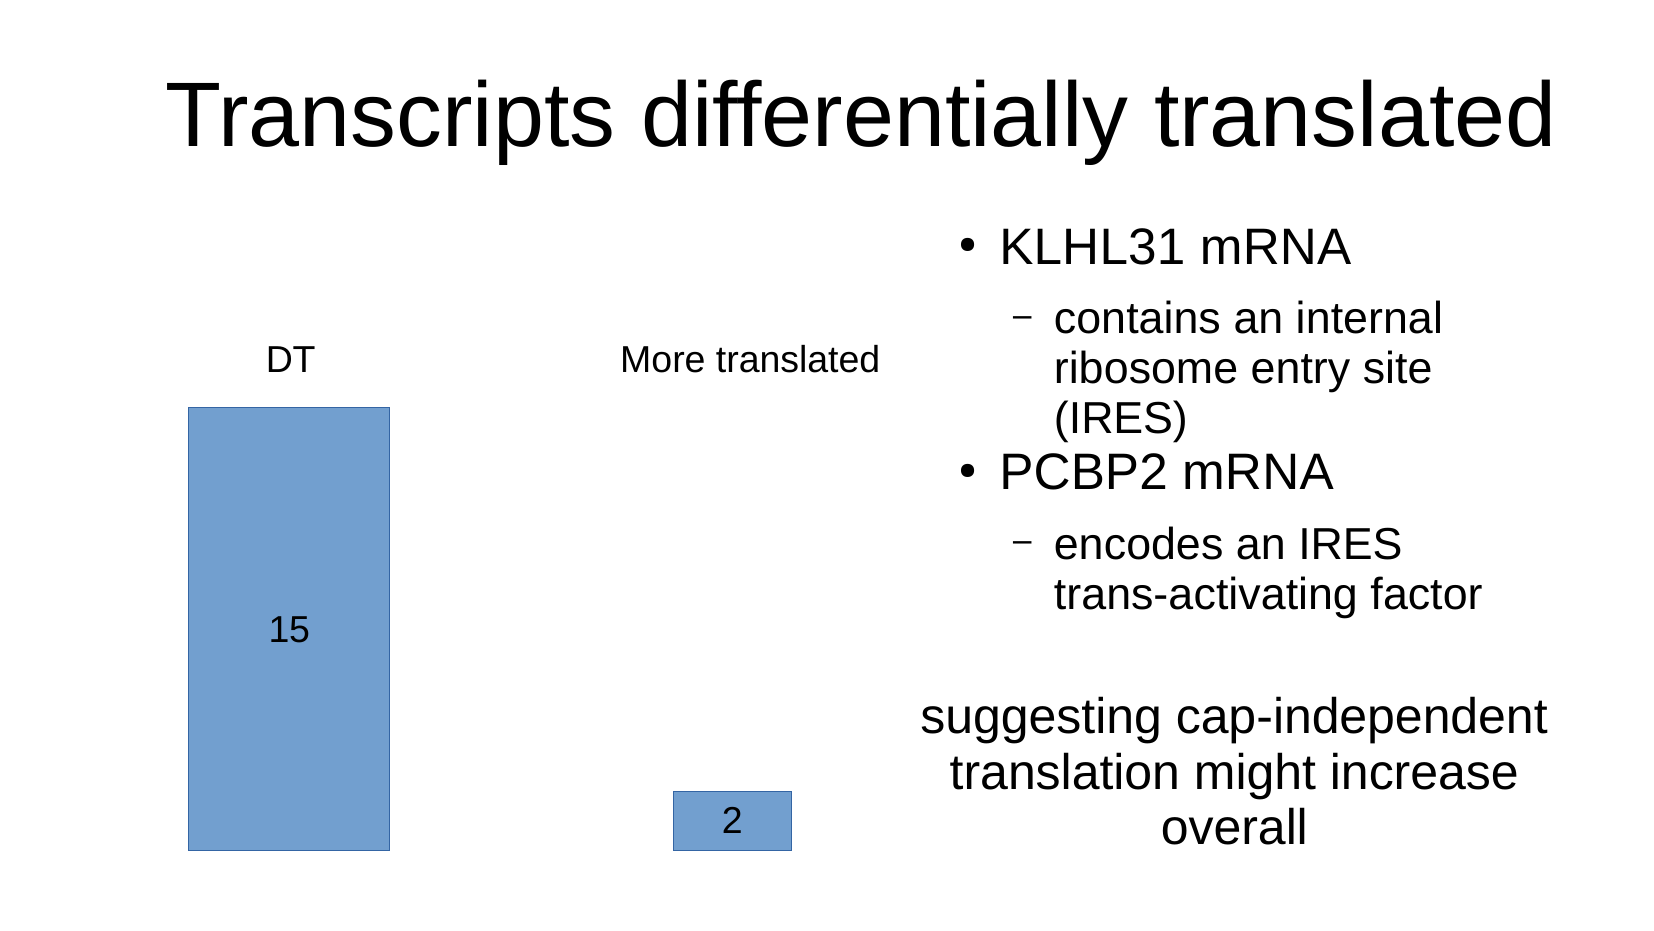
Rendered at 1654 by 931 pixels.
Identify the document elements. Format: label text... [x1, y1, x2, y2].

text_box 2 [673, 791, 792, 851]
text_box suggesting cap-independent translation might increase overall [862, 680, 1607, 863]
list KLHL31 mRNA contains an internal ribosome entry site (IRES) PCBP2 mRNA encodes an IRES trans-activating factor [944, 217, 1489, 650]
text_box DT [251, 330, 331, 388]
text_box More translated [605, 330, 896, 388]
title Transcripts differentially translated [82, 37, 1571, 193]
text_box 15 [188, 407, 390, 851]
